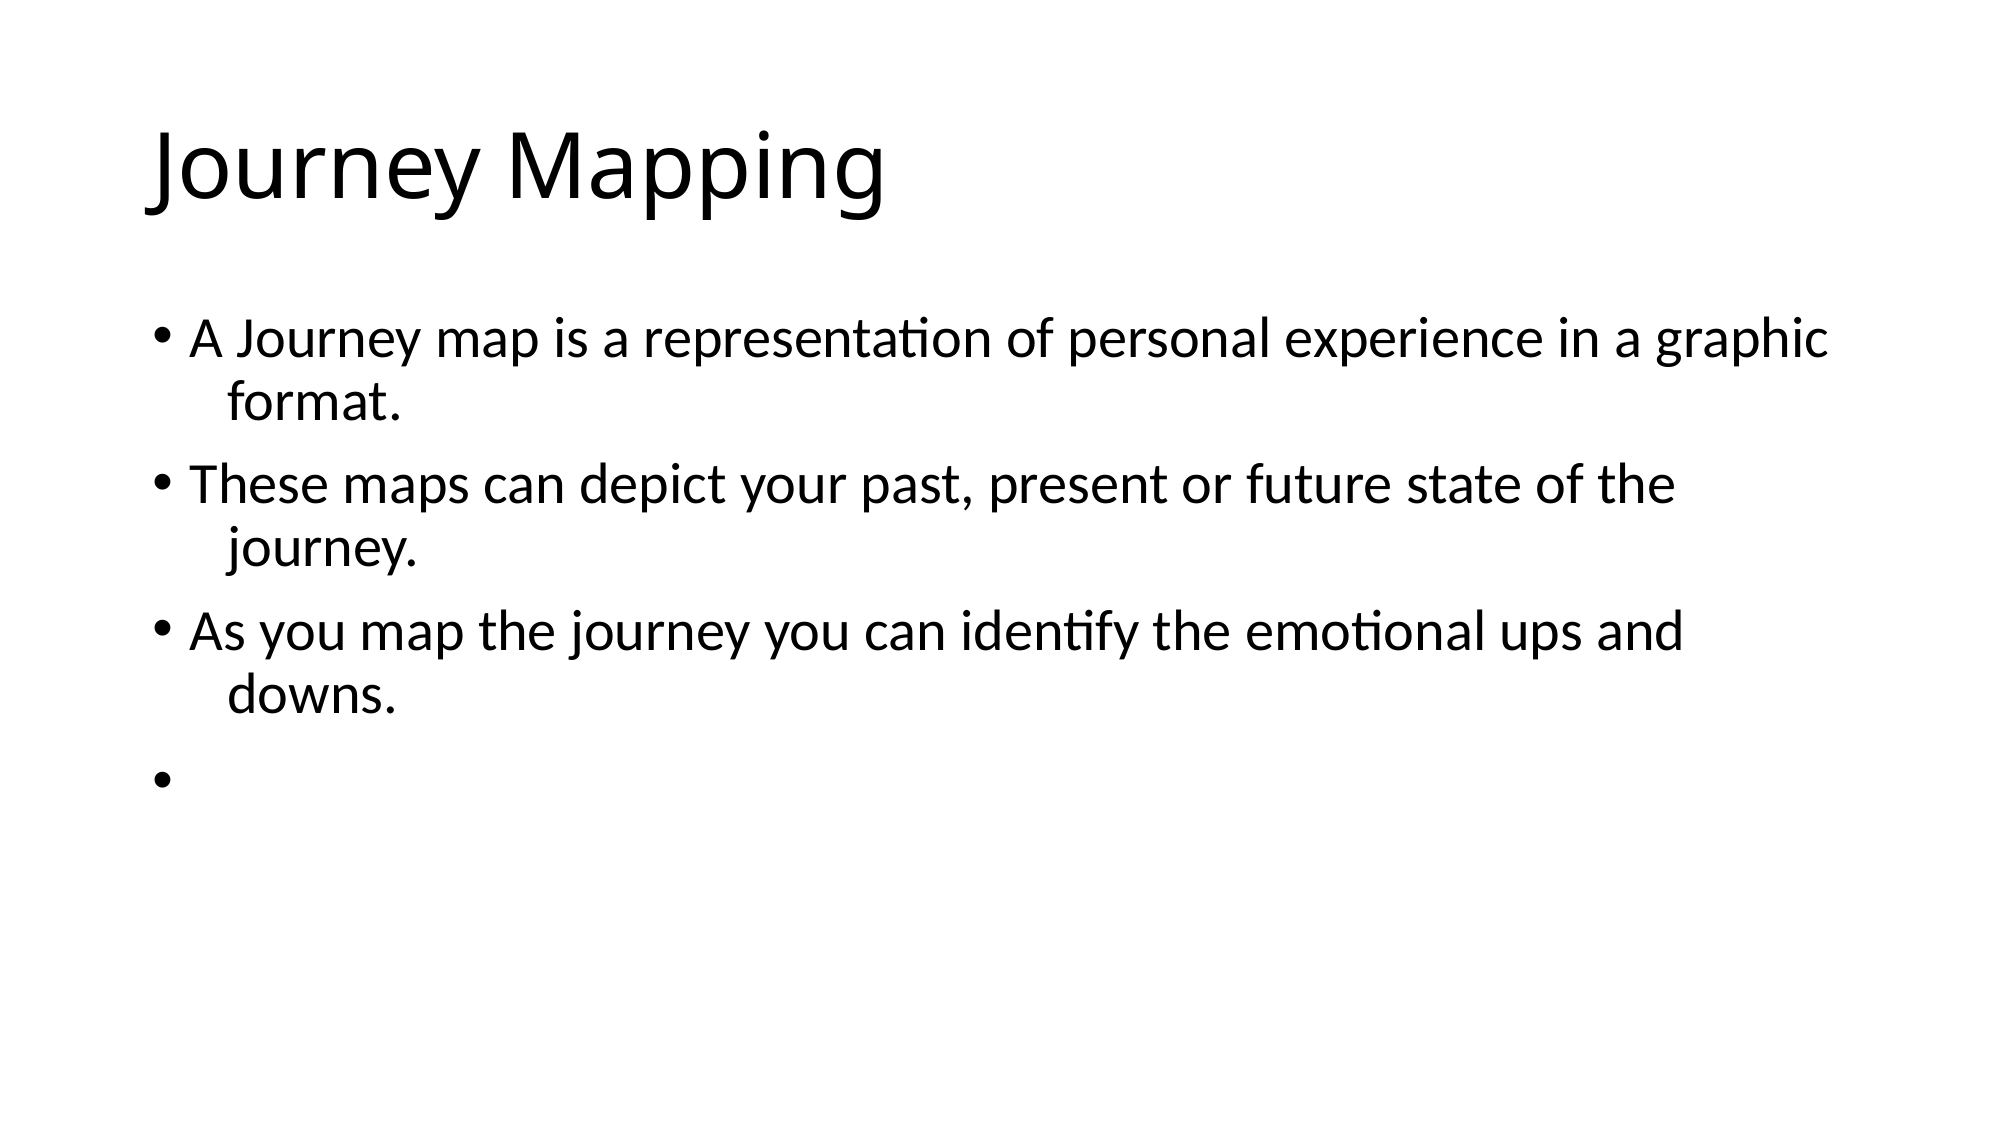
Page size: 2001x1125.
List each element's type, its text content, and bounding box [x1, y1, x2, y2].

title Journey Mapping [137, 59, 1863, 278]
list A Journey map is a representation of personal experience in a graphic format. These maps can depict your past, present or future state of the journey. As you map the journey you can identify the emotional ups and downs. [137, 299, 1863, 1014]
